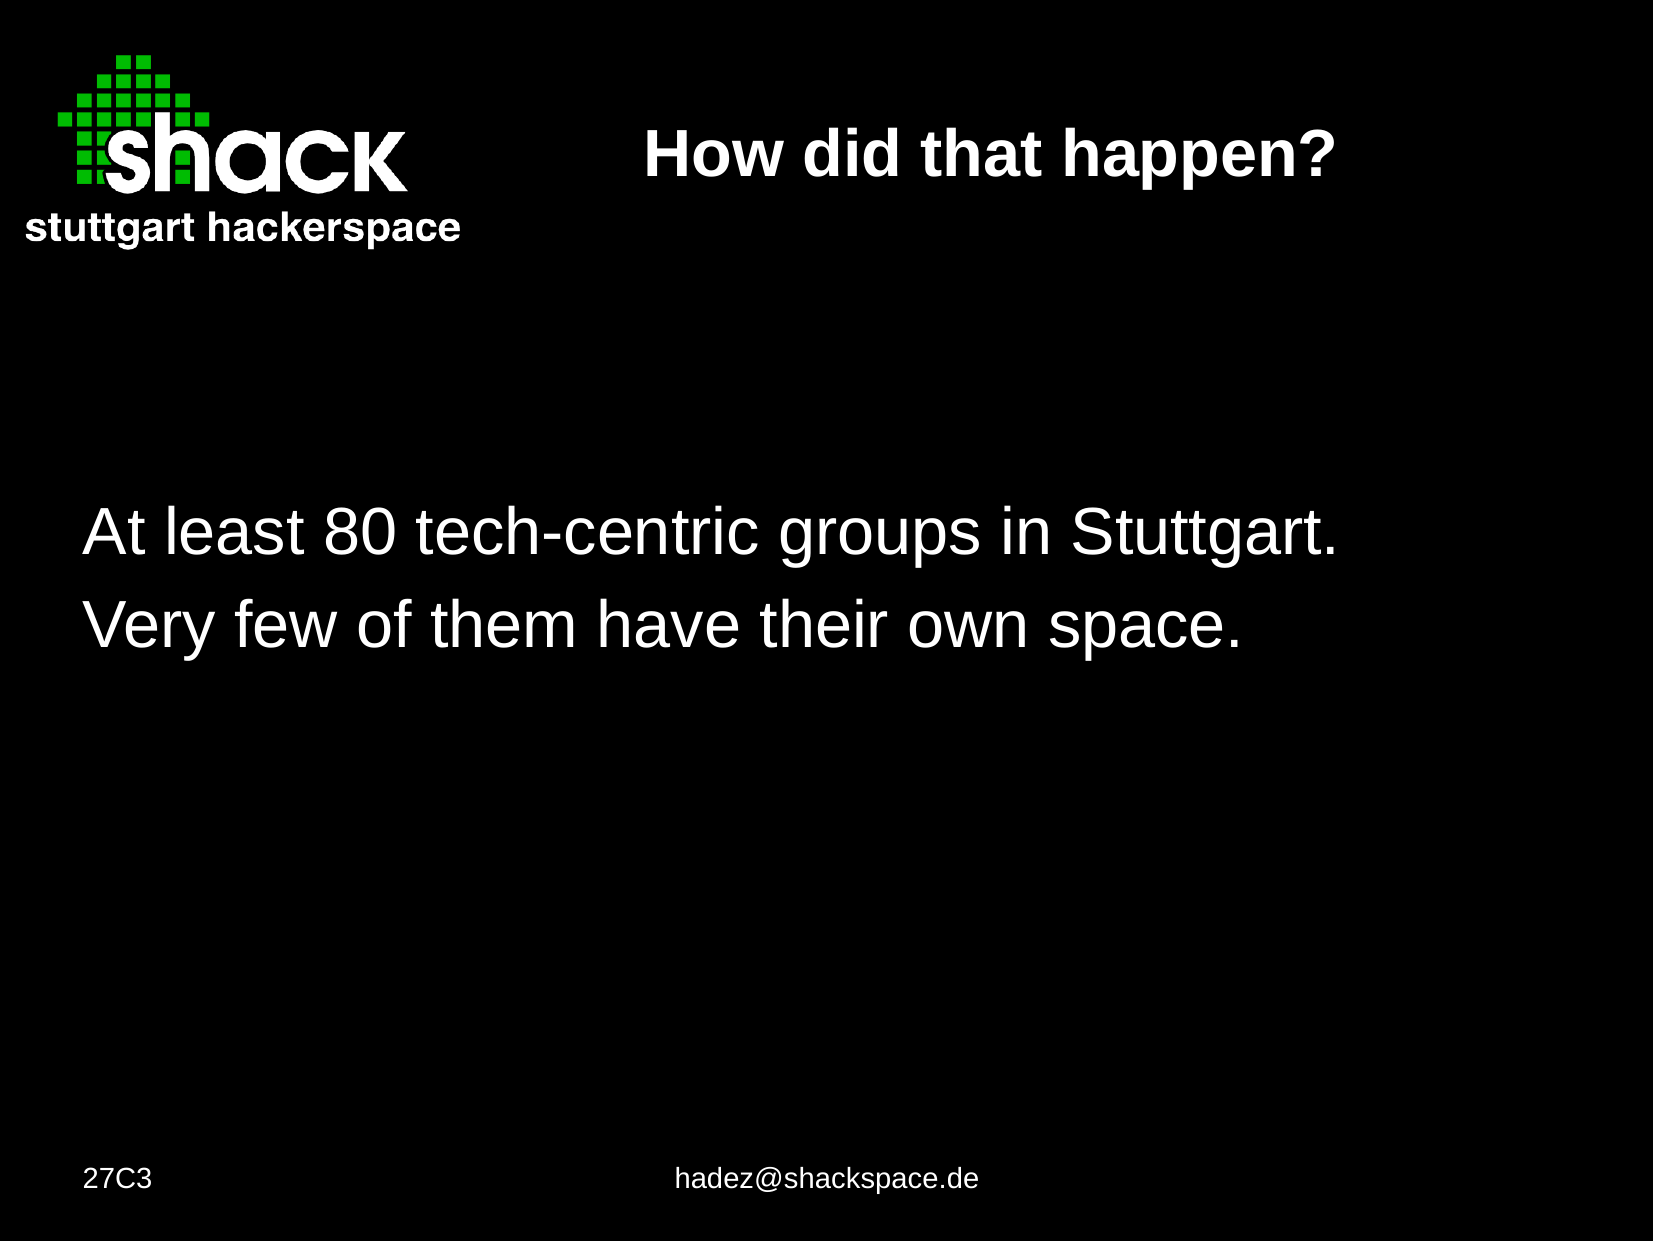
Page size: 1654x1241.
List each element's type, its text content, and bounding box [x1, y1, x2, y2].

picture [8, 47, 477, 257]
title How did that happen? [412, 56, 1571, 250]
subtitle At least 80 tech-centric groups in Stuttgart. Very few of them have their own space. [82, 297, 1571, 1118]
